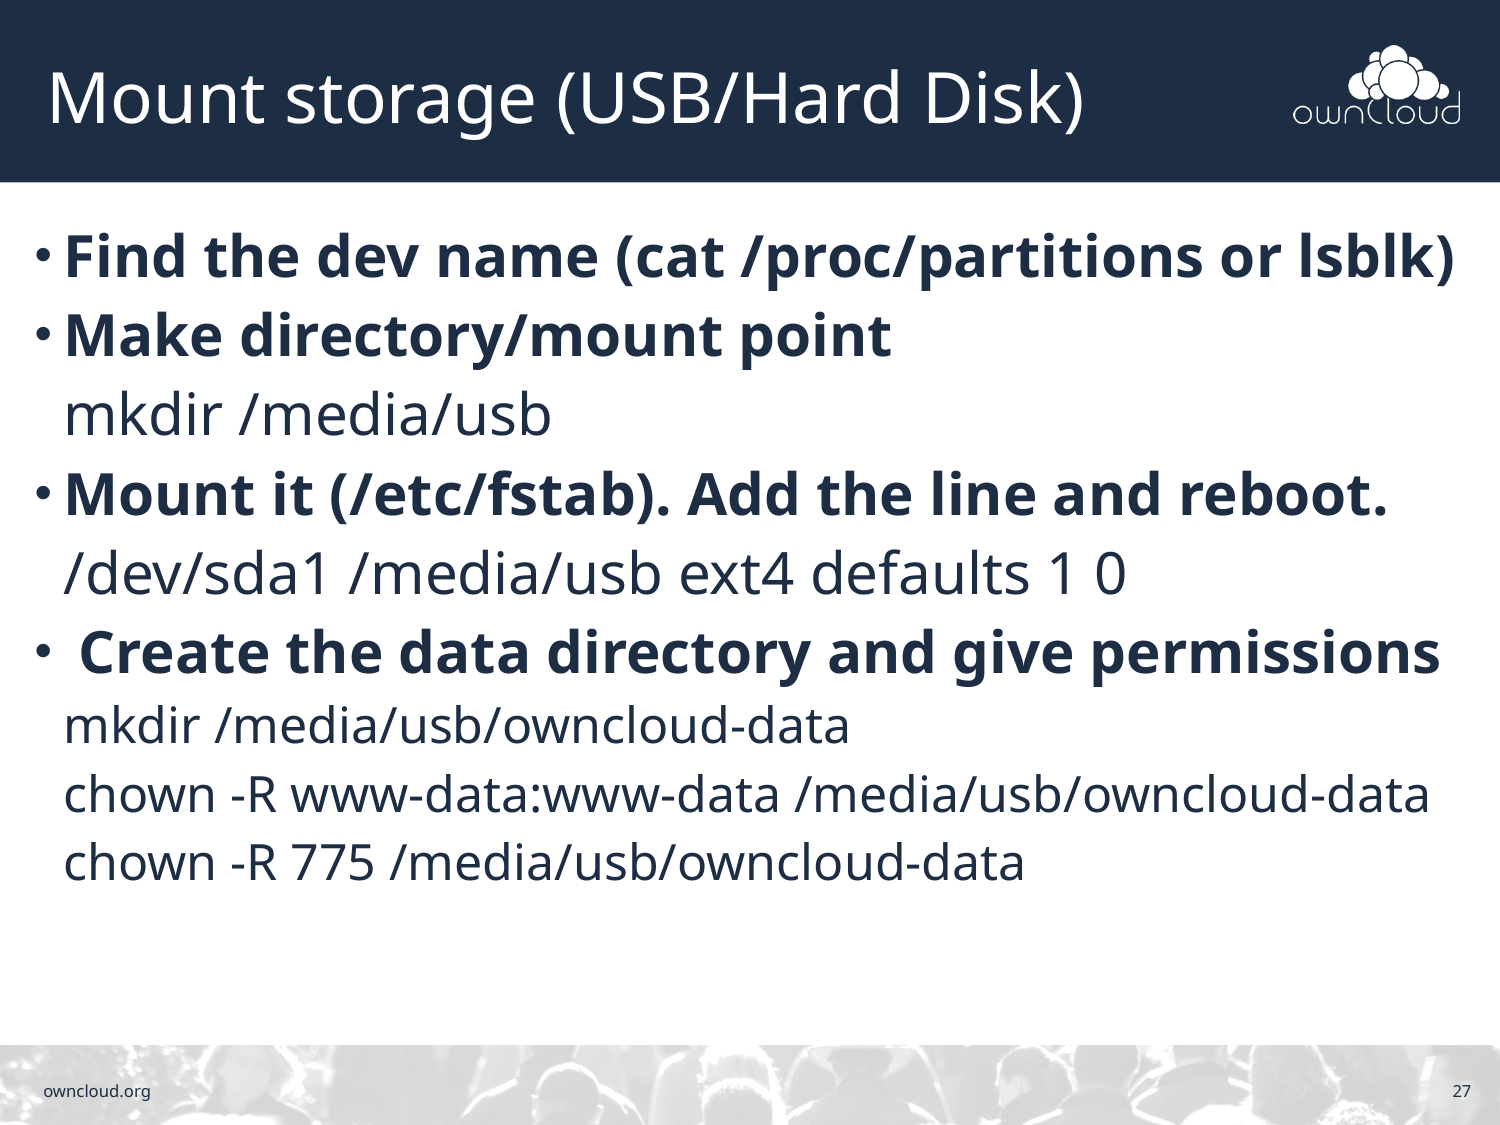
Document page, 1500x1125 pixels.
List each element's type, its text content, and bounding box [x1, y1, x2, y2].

list Find the dev name (cat /proc/partitions or lsblk) Make directory/mount point mkdir /media/usb Mount it (/etc/fstab). Add the line and reboot. /dev/sda1 /media/usb ext4 defaults 1 0 Create the data directory and give permissions mkdir /media/usb/owncloud-data chown -R www-data:www-data /media/usb/owncloud-data chown -R 775 /media/usb/owncloud-data [34, 214, 1489, 1026]
picture [0, 1045, 1500, 1125]
title Mount storage (USB/Hard Disk) [46, 5, 1258, 187]
picture [1293, 45, 1460, 124]
